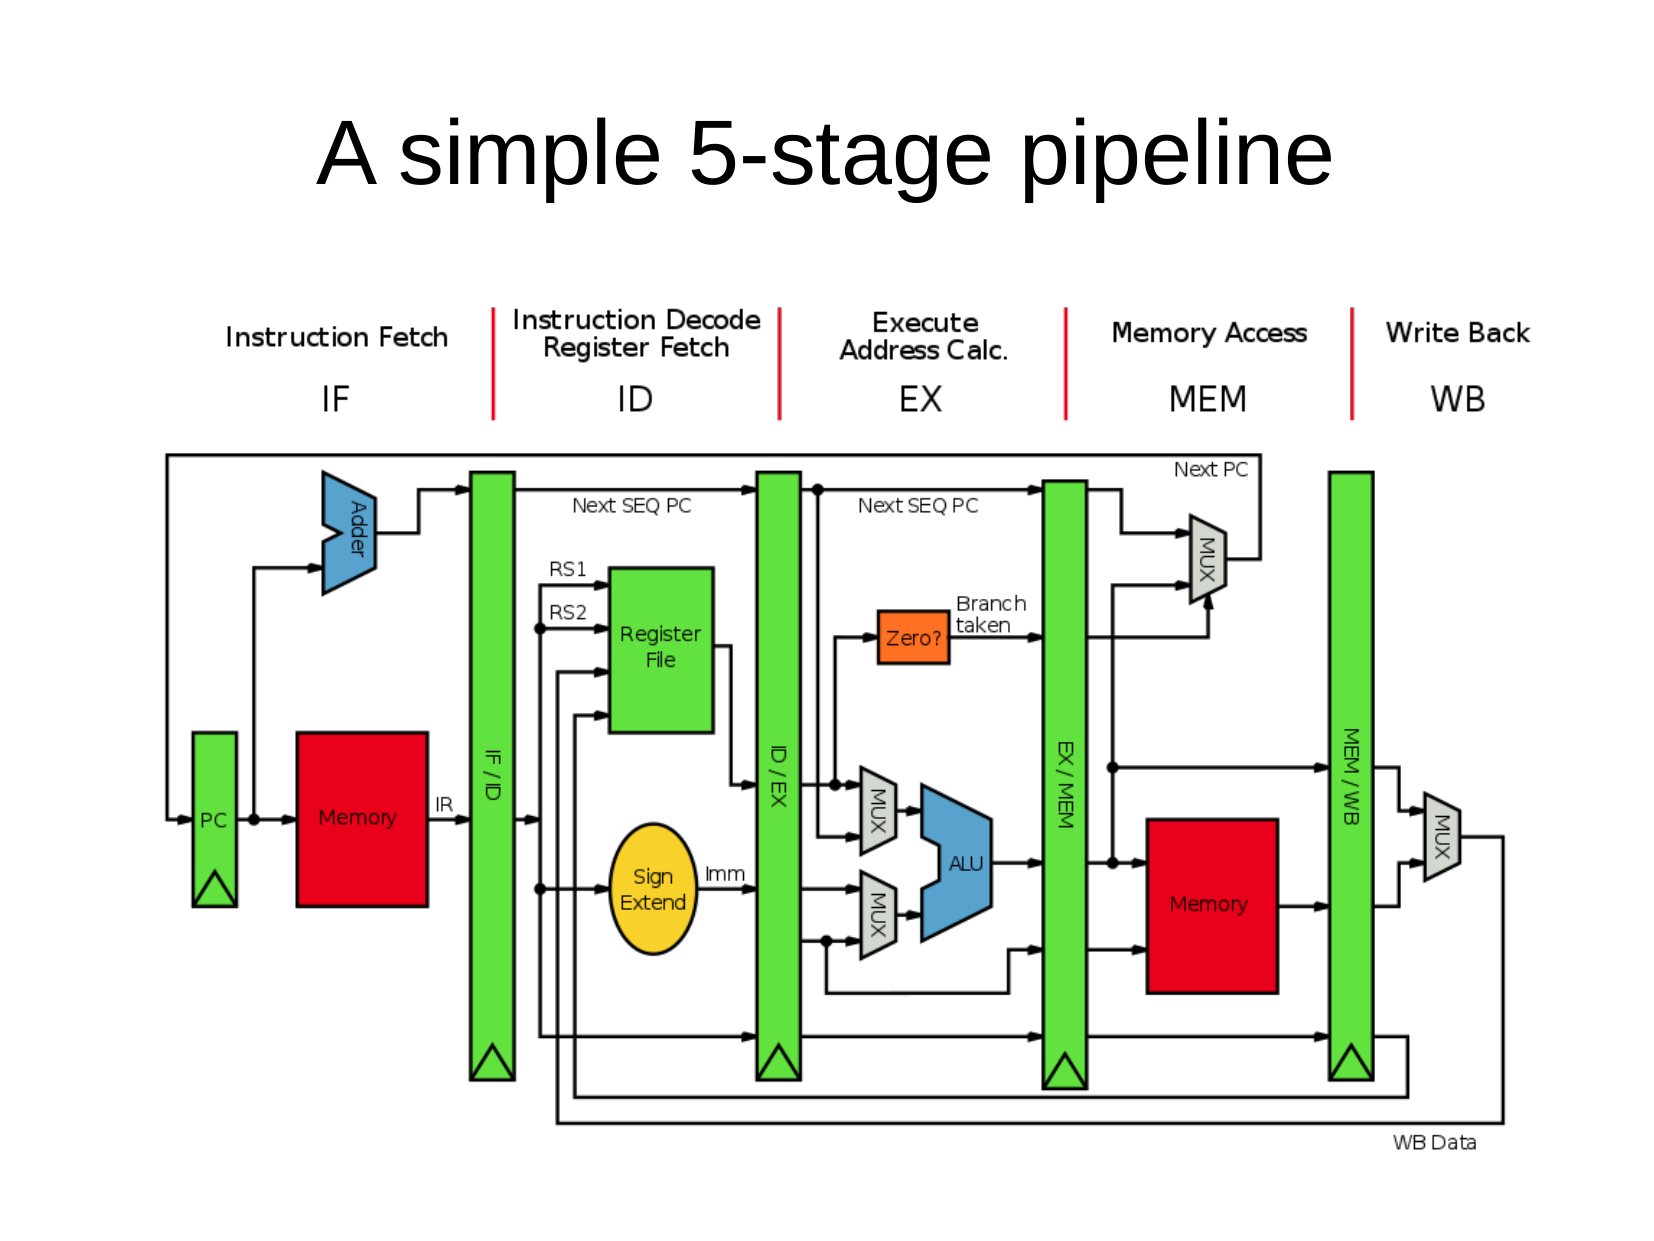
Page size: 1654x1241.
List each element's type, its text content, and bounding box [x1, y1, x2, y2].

picture [150, 299, 1538, 1167]
title A simple 5-stage pipeline [82, 49, 1571, 257]
